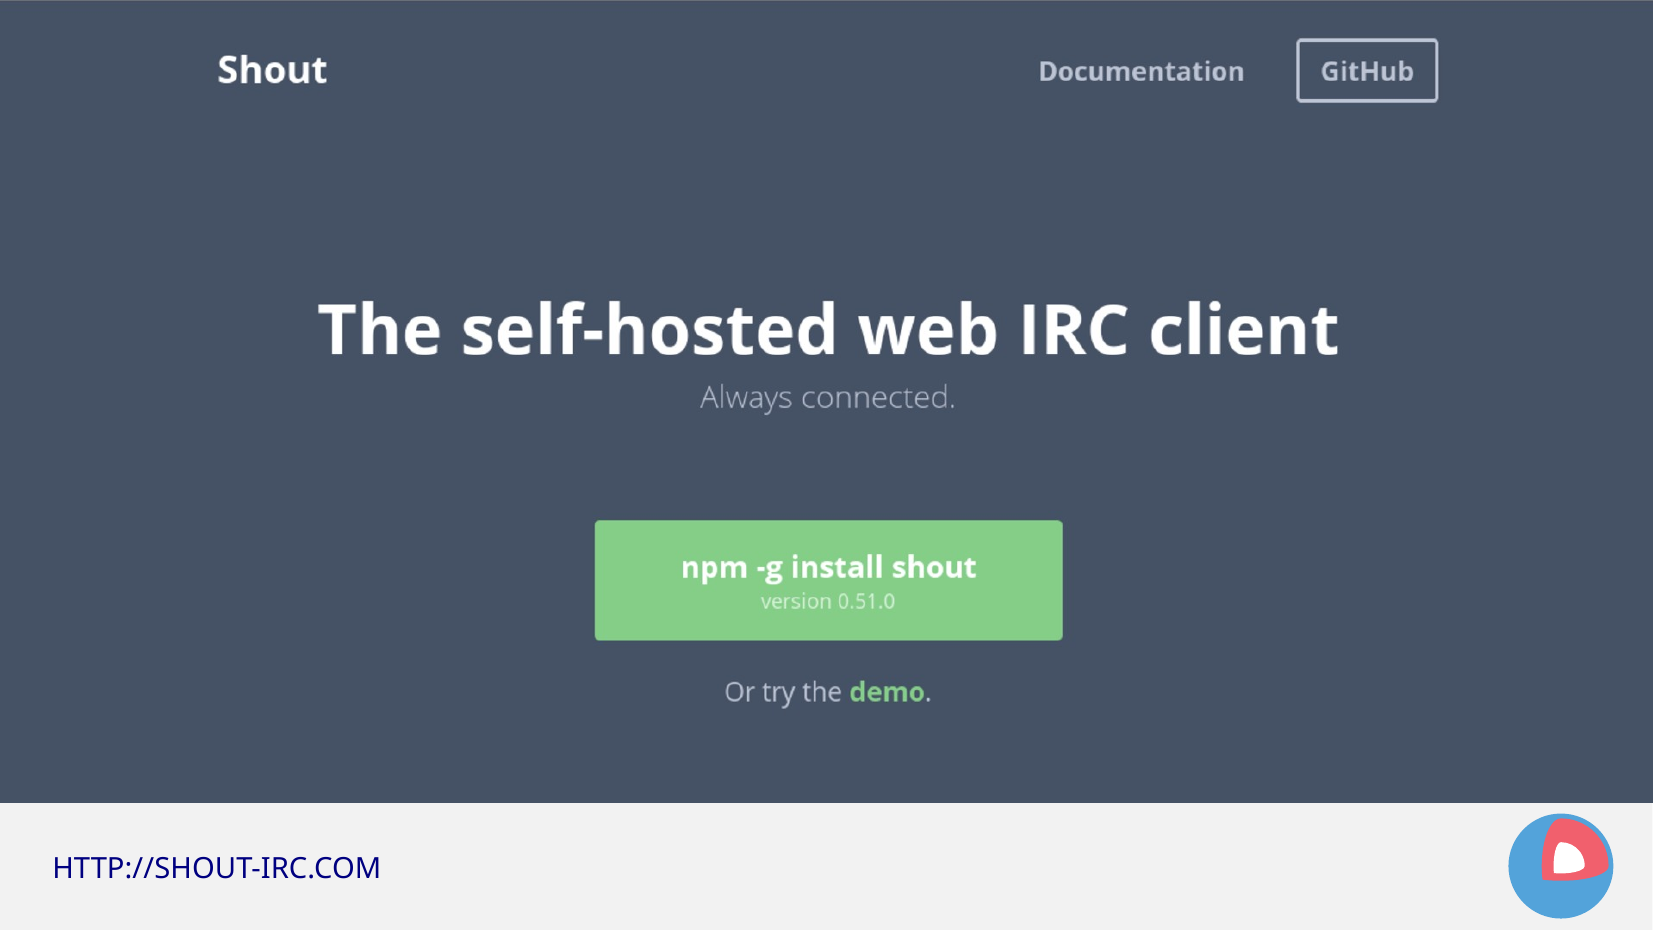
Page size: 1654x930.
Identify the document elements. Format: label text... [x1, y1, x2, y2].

text_box HTTP://SHOUT-IRC.COM [37, 839, 589, 910]
picture [0, 0, 1653, 803]
